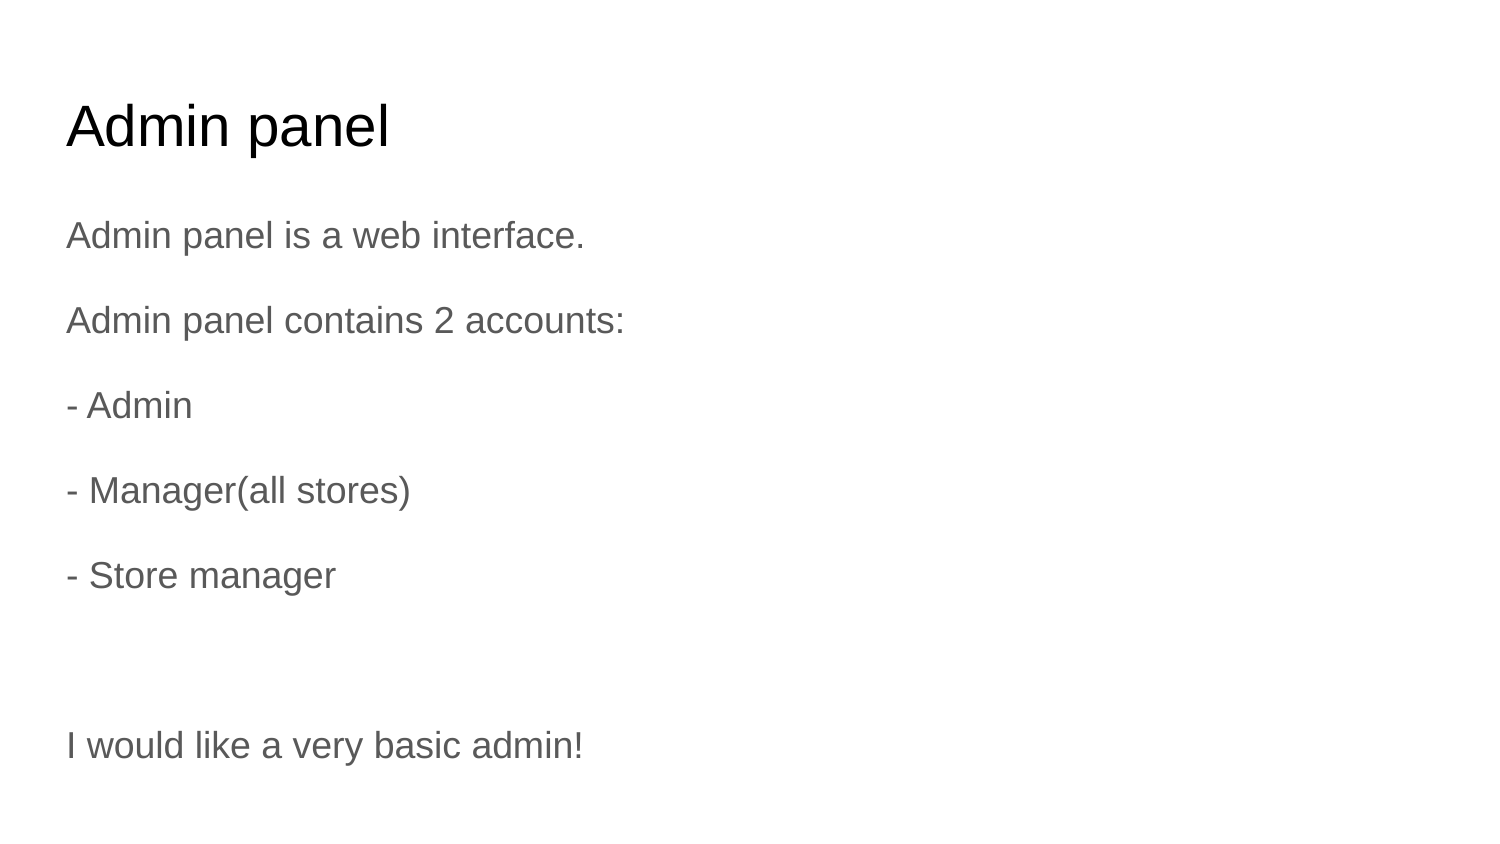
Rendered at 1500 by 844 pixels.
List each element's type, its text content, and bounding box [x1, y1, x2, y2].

list Admin panel is a web interface. Admin panel contains 2 accounts: - Admin - Manager(all stores) - Store manager I would like a very basic admin! [51, 189, 1449, 750]
title Admin panel [51, 72, 1449, 167]
